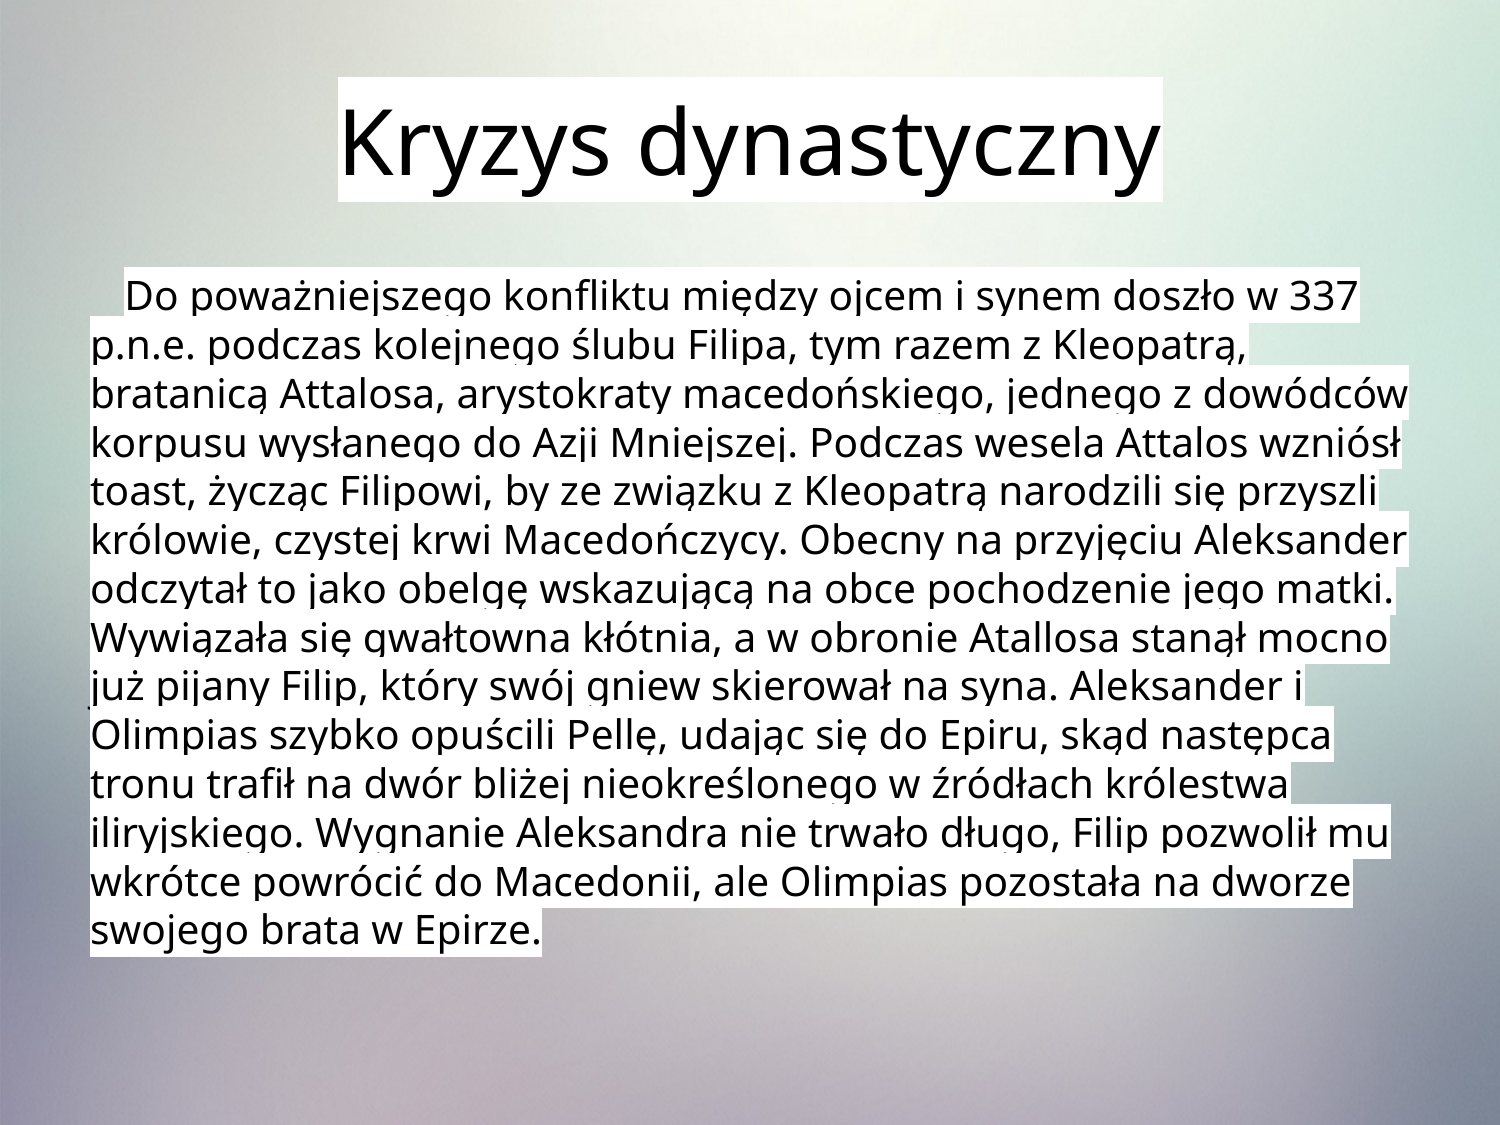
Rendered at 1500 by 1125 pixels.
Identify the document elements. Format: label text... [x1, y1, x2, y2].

title Kryzys dynastyczny [75, 45, 1425, 233]
picture [0, 0, 1500, 1125]
list Do poważniejszego konfliktu między ojcem i synem doszło w 337 p.n.e. podczas kolejnego ślubu Filipa, tym razem z Kleopatrą, bratanicą Attalosa, arystokraty macedońskiego, jednego z dowódców korpusu wysłanego do Azji Mniejszej. Podczas wesela Attalos wzniósł toast, życząc Filipowi, by ze związku z Kleopatrą narodzili się przyszli królowie, czystej krwi Macedończycy. Obecny na przyjęciu Aleksander odczytał to jako obelgę wskazującą na obce pochodzenie jego matki. Wywiązała się gwałtowna kłótnia, a w obronie Atallosa stanął mocno już pijany Filip, który swój gniew skierował na syna. Aleksander i Olimpias szybko opuścili Pellę, udając się do Epiru, skąd następca tronu trafił na dwór bliżej nieokreślonego w źródłach królestwa iliryjskiego. Wygnanie Aleksandra nie trwało długo, Filip pozwolił mu wkrótce powrócić do Macedonii, ale Olimpias pozostała na dworze swojego brata w Epirze. [75, 262, 1425, 1005]
